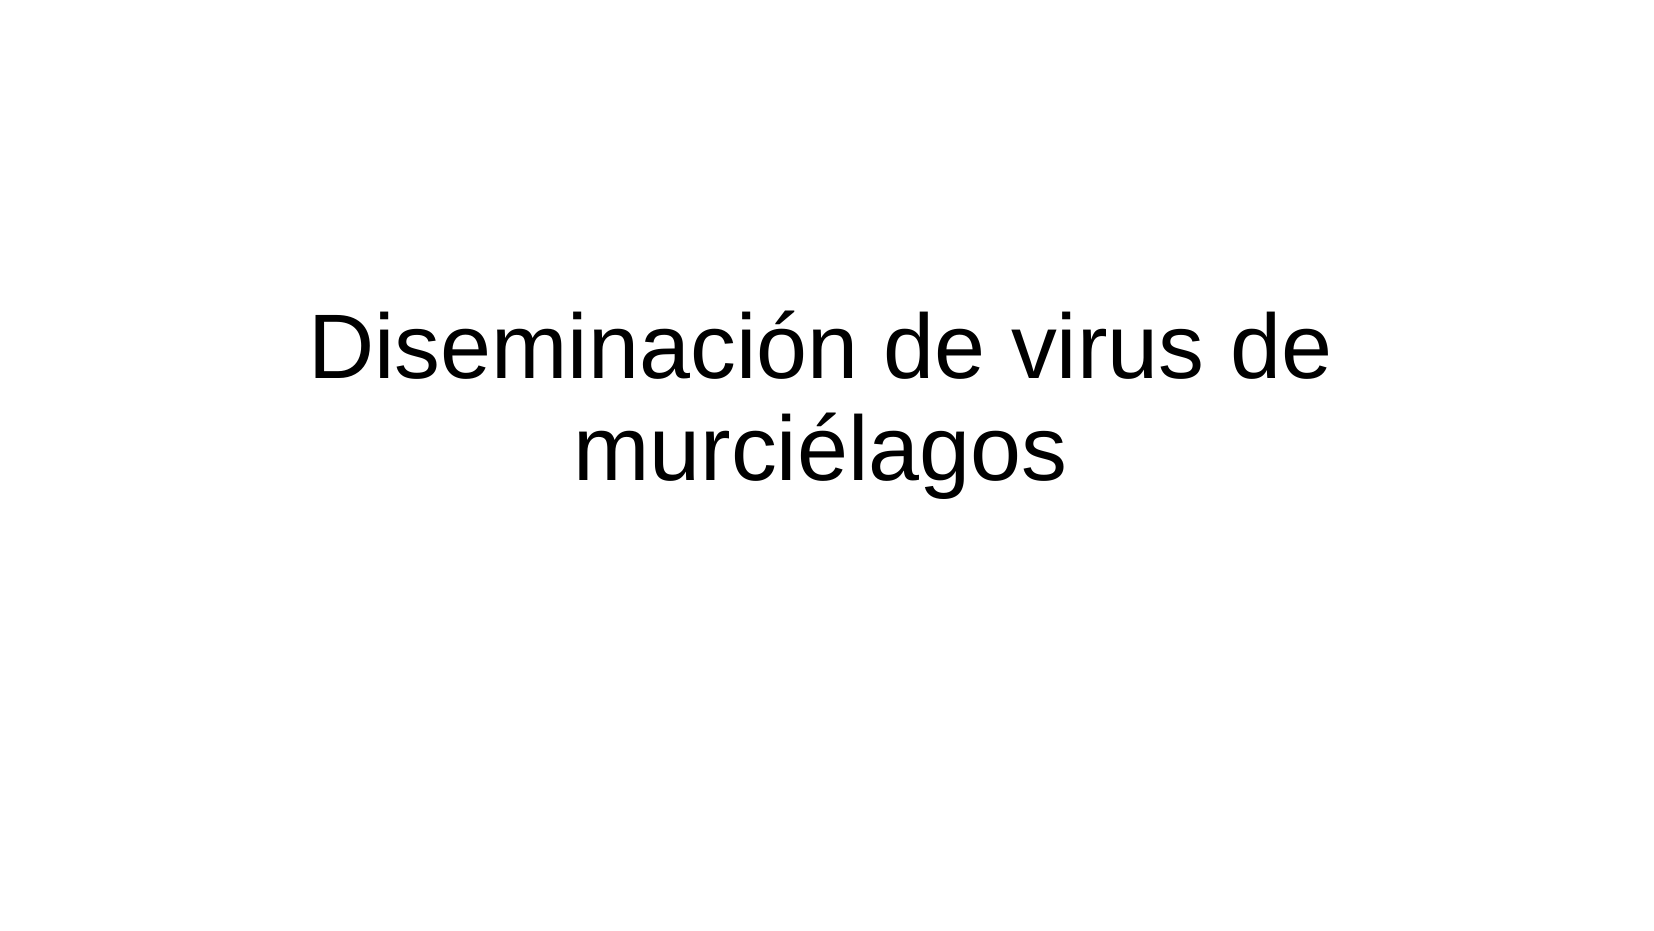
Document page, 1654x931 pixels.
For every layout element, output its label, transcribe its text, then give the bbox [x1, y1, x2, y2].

title Diseminación de virus de murciélagos [76, 295, 1565, 501]
